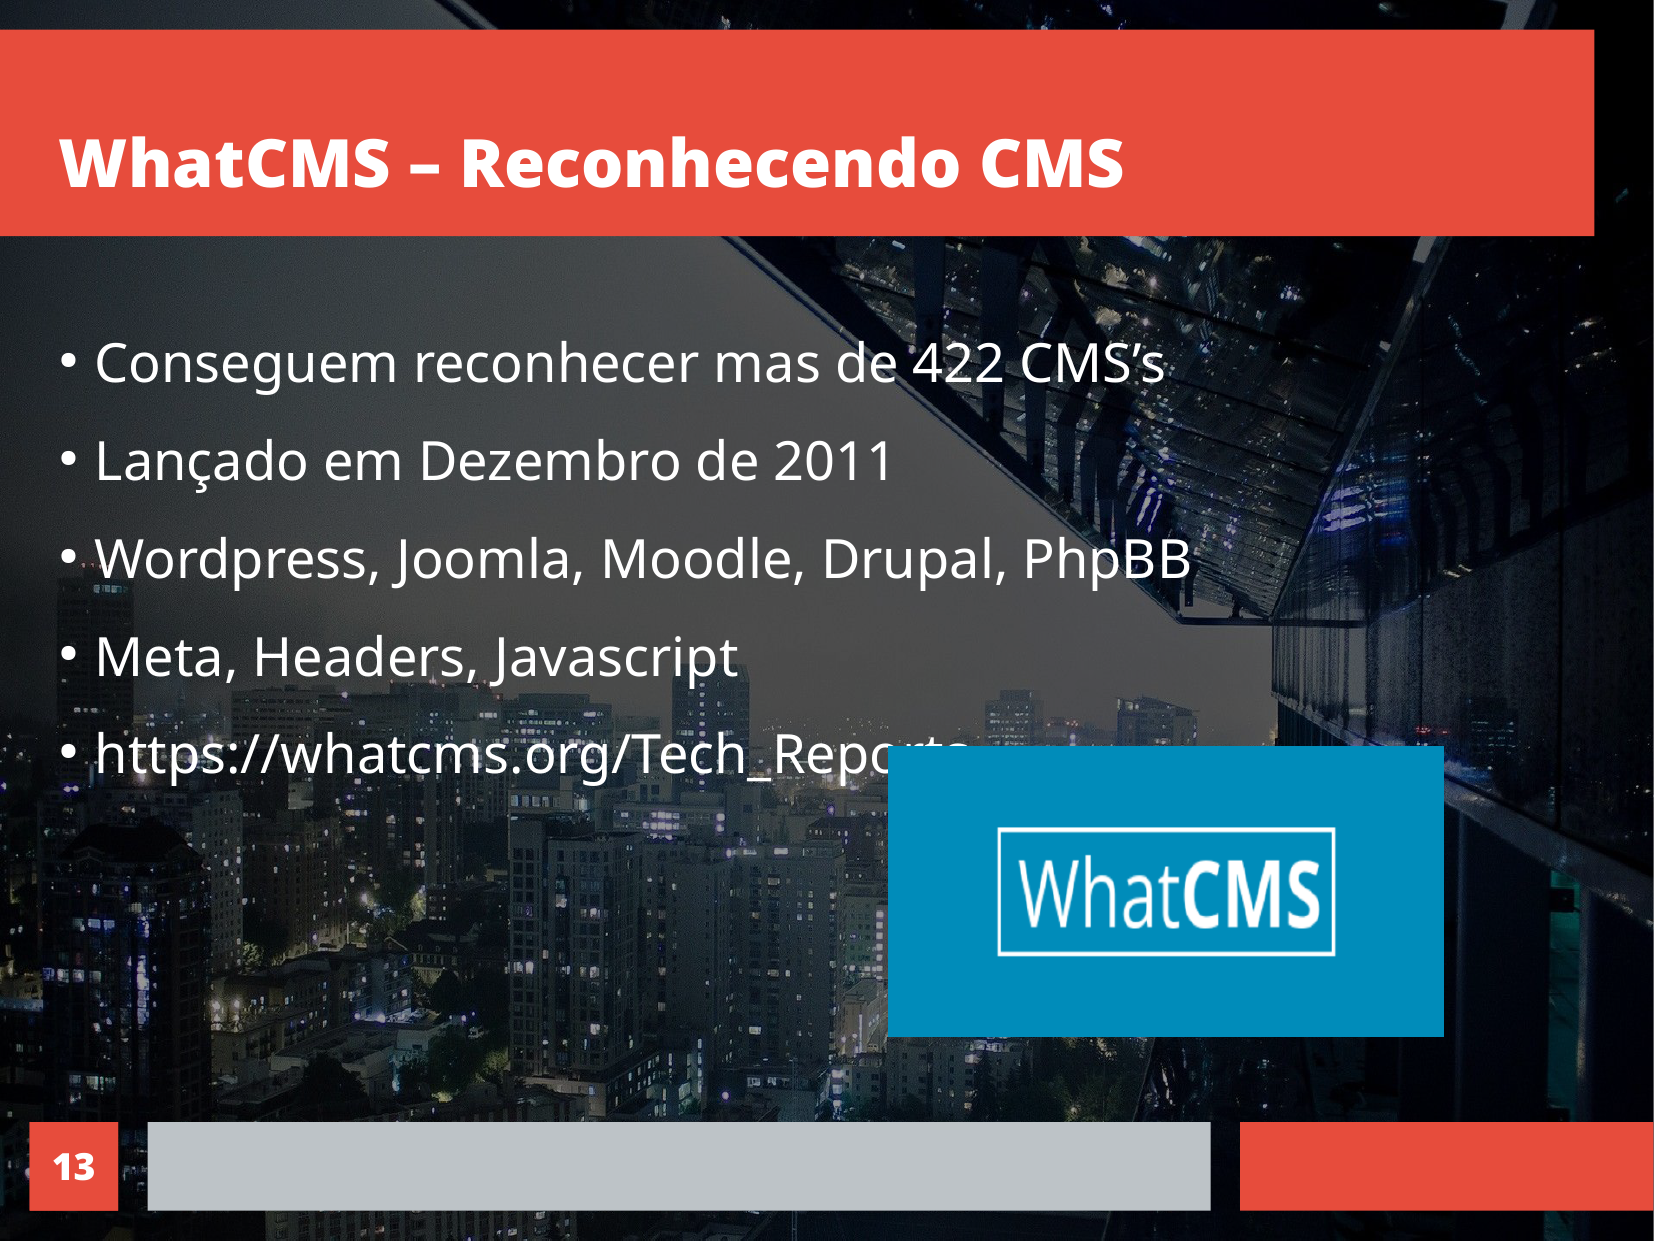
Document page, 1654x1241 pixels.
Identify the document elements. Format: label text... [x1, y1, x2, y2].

picture [0, 0, 1654, 1241]
title WhatCMS – Reconhecendo CMS [59, 59, 1595, 207]
list Conseguem reconhecer mas de 422 CMS’s Lançado em Dezembro de 2011 Wordpress, Joomla, Moodle, Drupal, PhpBB Meta, Headers, Javascript https://whatcms.org/Tech_Reports [59, 324, 1565, 1093]
